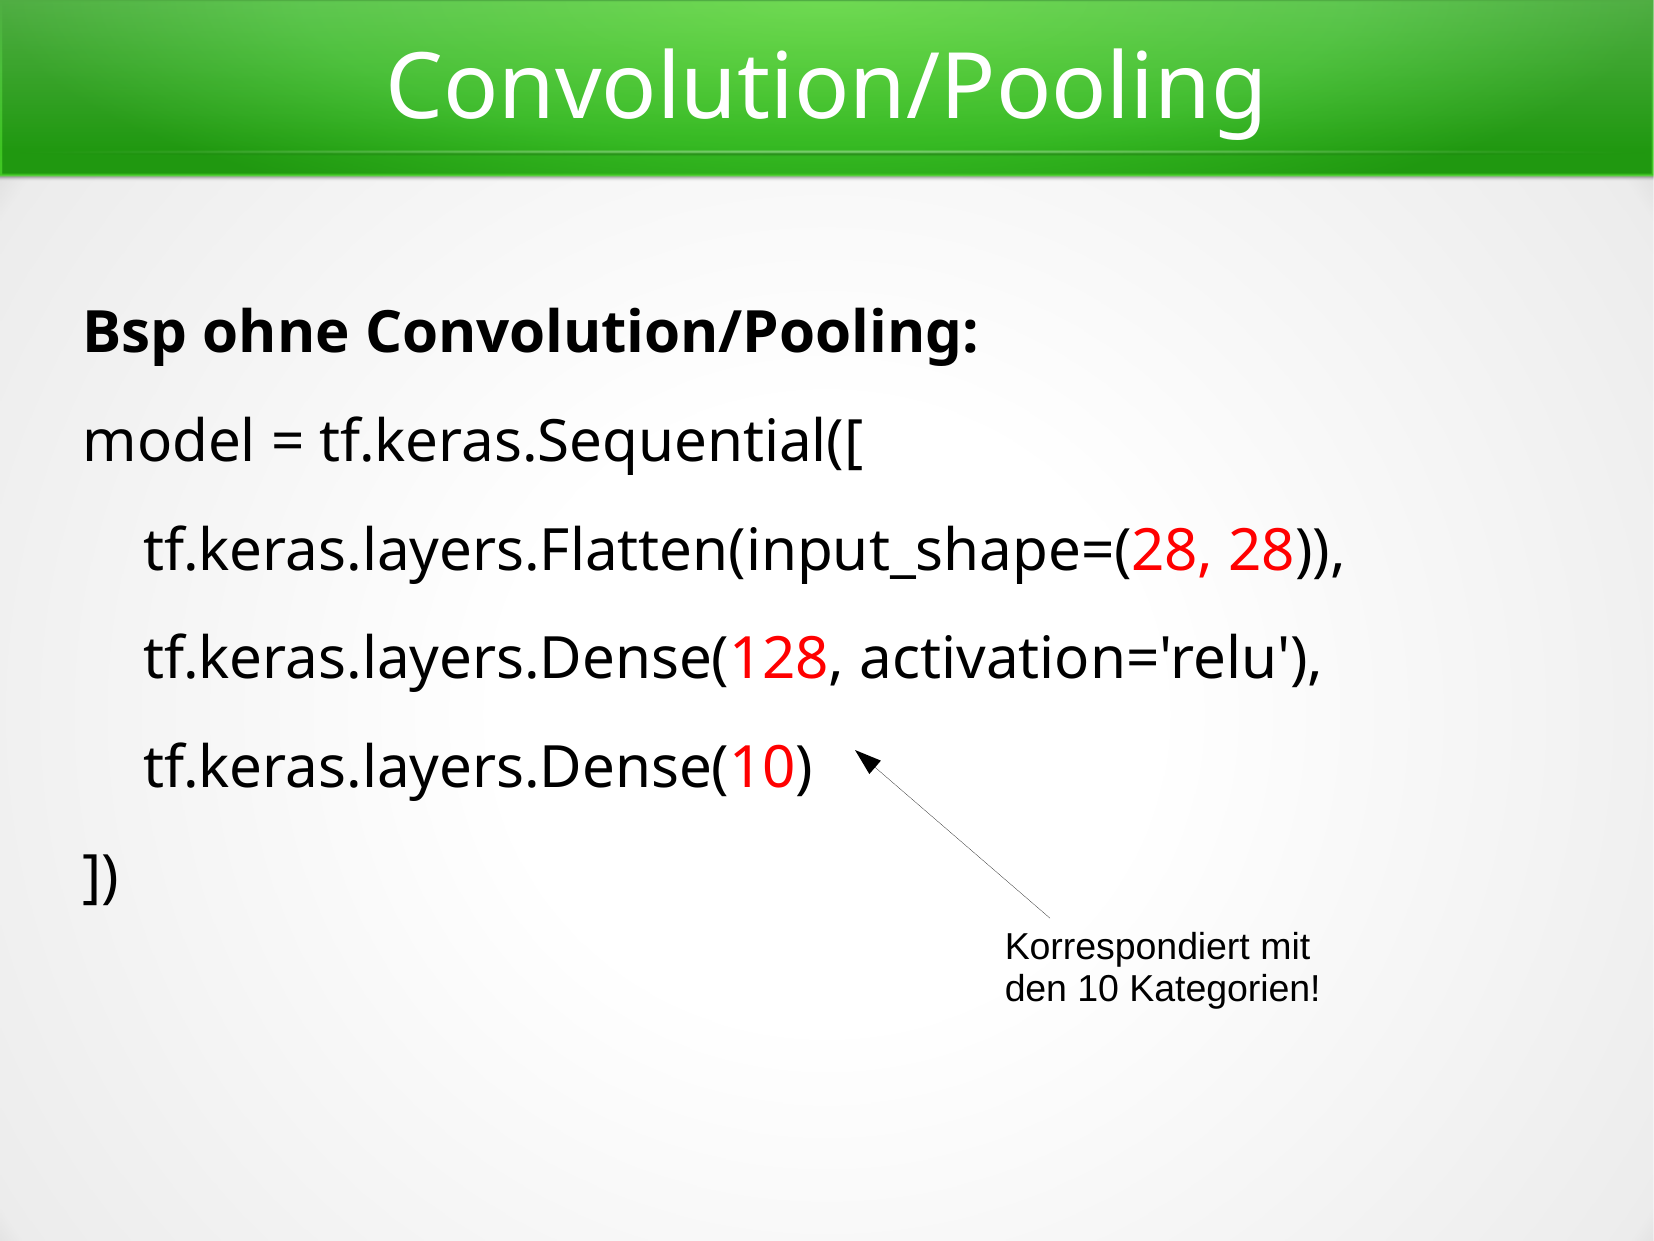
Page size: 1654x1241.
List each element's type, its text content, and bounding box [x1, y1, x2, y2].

list Bsp ohne Convolution/Pooling: model = tf.keras.Sequential([ tf.keras.layers.Flatten(input_shape=(28, 28)), tf.keras.layers.Dense(128, activation='relu'), tf.keras.layers.Dense(10) ]) [82, 290, 1571, 1010]
title Convolution/Pooling [82, 11, 1571, 154]
text_box Korrespondiert mit den 10 Kategorien! [990, 918, 1336, 1017]
picture [0, 0, 1654, 1241]
